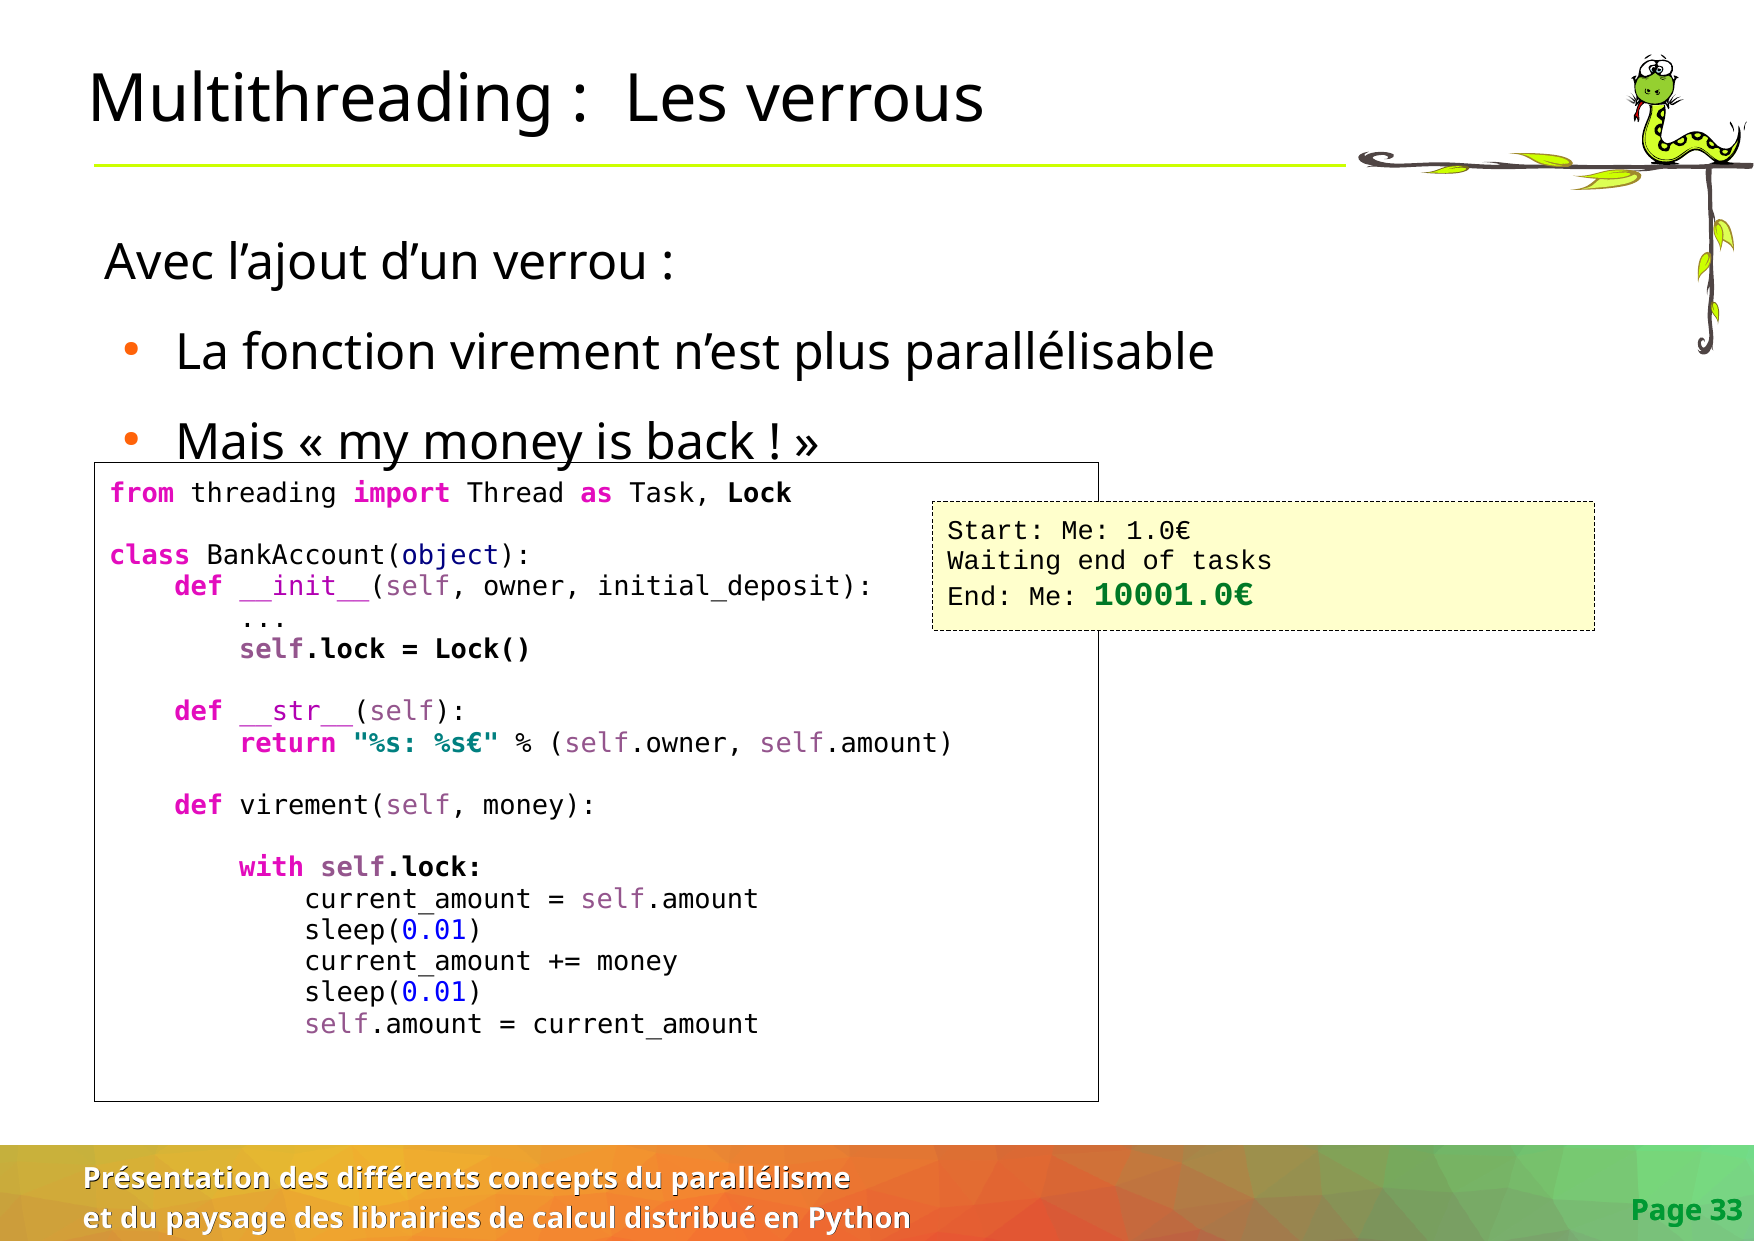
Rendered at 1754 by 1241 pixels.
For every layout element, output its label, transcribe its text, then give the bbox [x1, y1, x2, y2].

list Avec l’ajout d’un verrou : La fonction virement n’est plus parallélisable Mais « my money is back ! » [104, 225, 1684, 1102]
picture [0, 1145, 1754, 1241]
title Multithreading : Les verrous [87, 31, 1667, 160]
